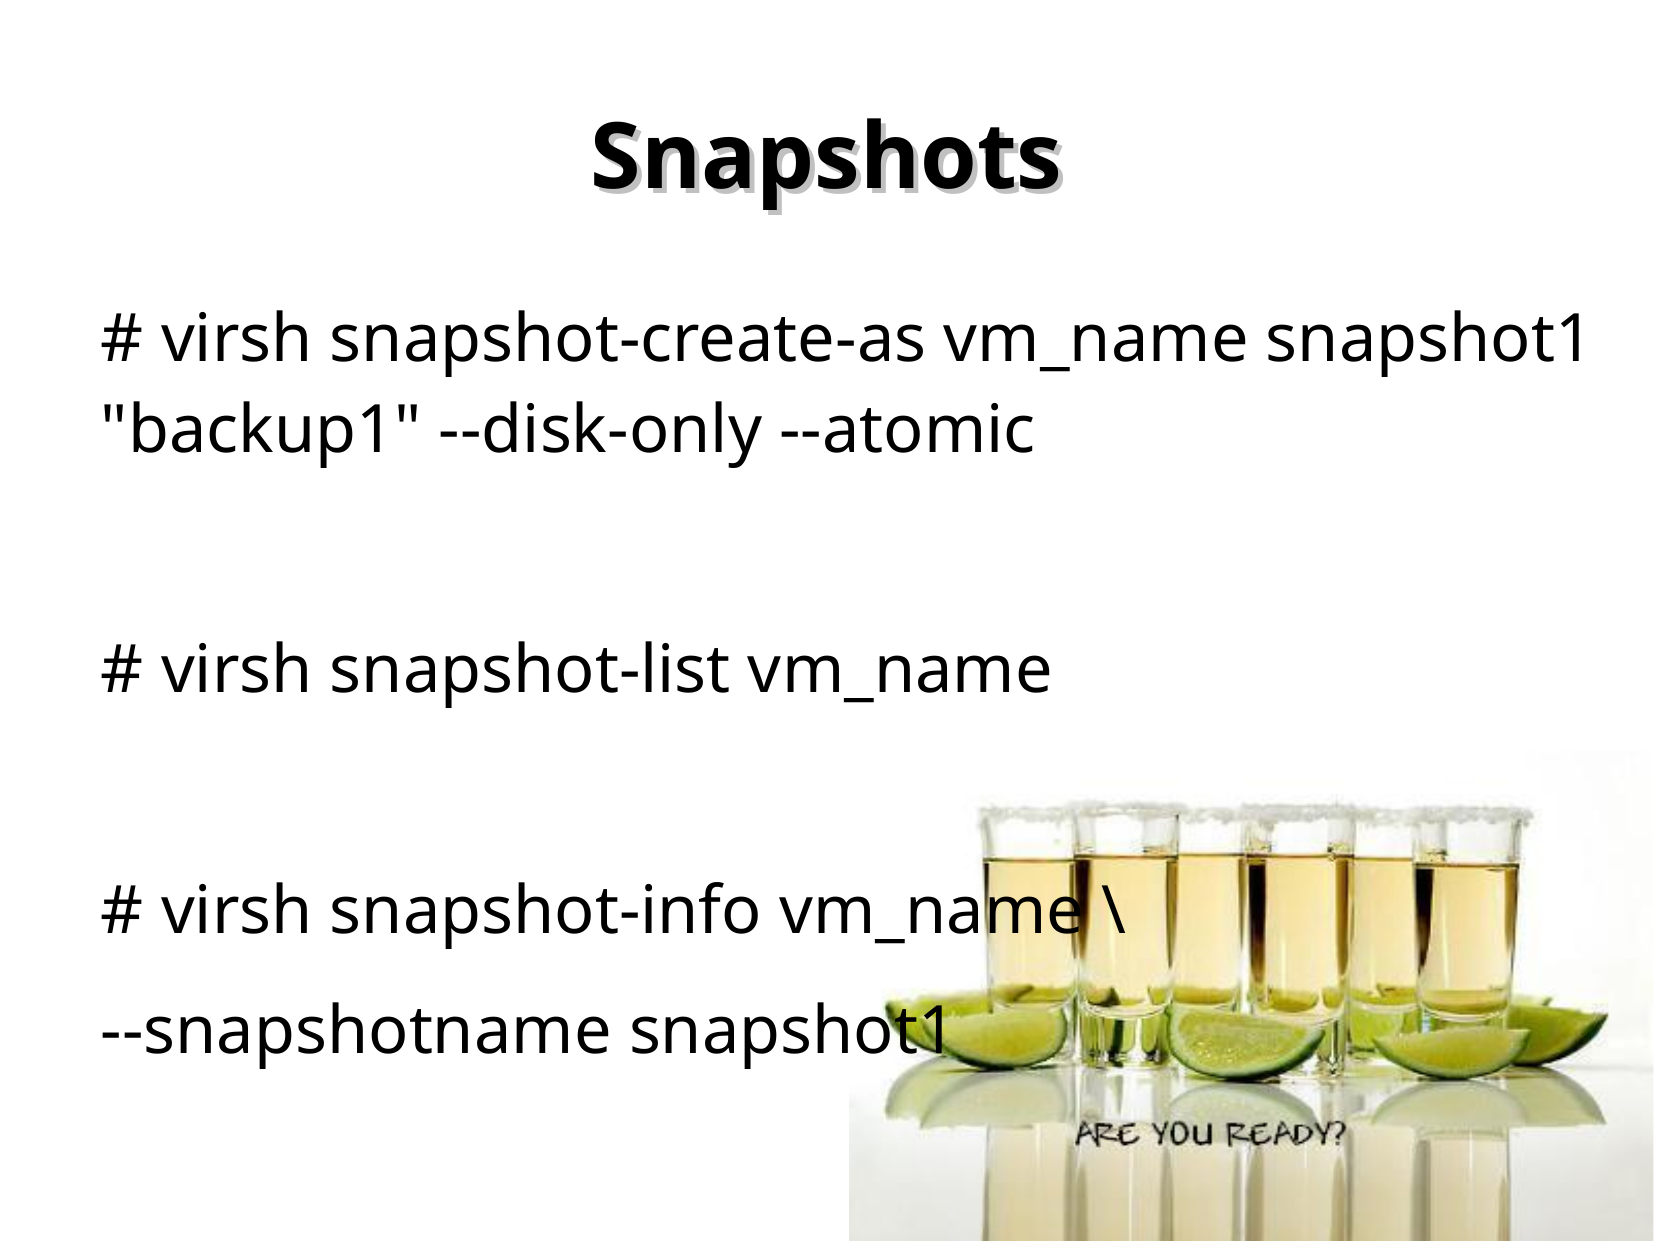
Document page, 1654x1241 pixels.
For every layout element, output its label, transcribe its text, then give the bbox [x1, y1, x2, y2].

picture [849, 750, 1654, 1241]
list # virsh snapshot-create-as vm_name snapshot1 "backup1" --disk-only --atomic # virsh snapshot-list vm_name # virsh snapshot-info vm_name \ --snapshotname snapshot1 [30, 290, 1621, 1216]
title Snapshots [82, 49, 1571, 257]
